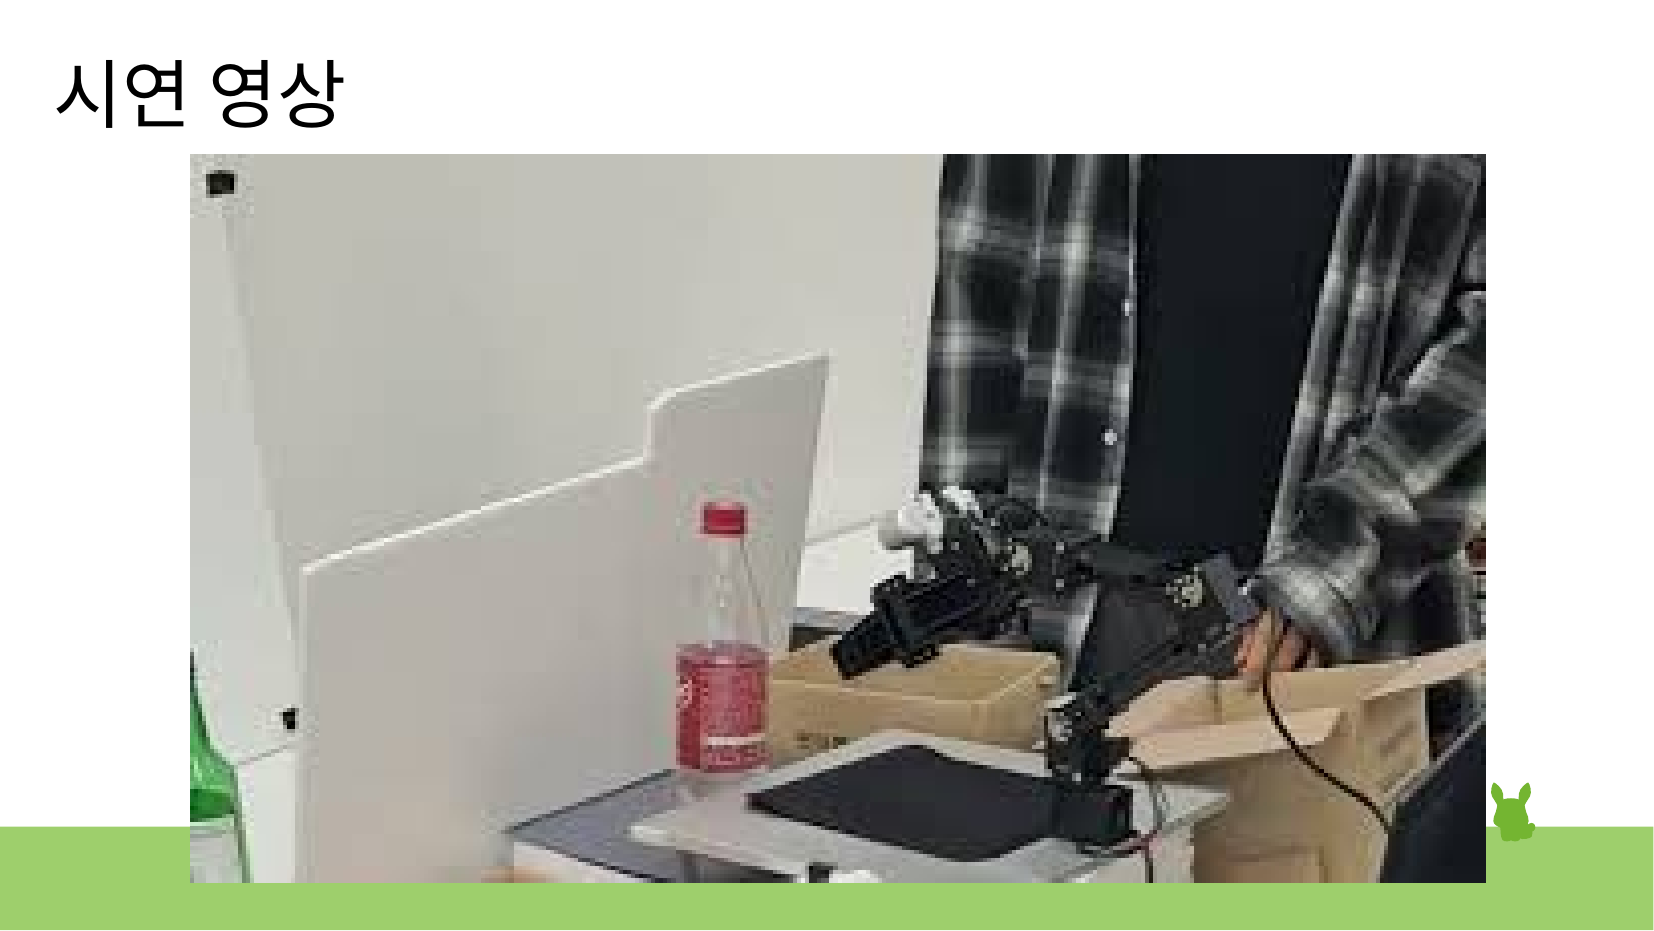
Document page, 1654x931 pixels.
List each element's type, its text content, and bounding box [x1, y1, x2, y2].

picture [190, 154, 1486, 884]
text_box 시연 영상 [38, 42, 412, 154]
